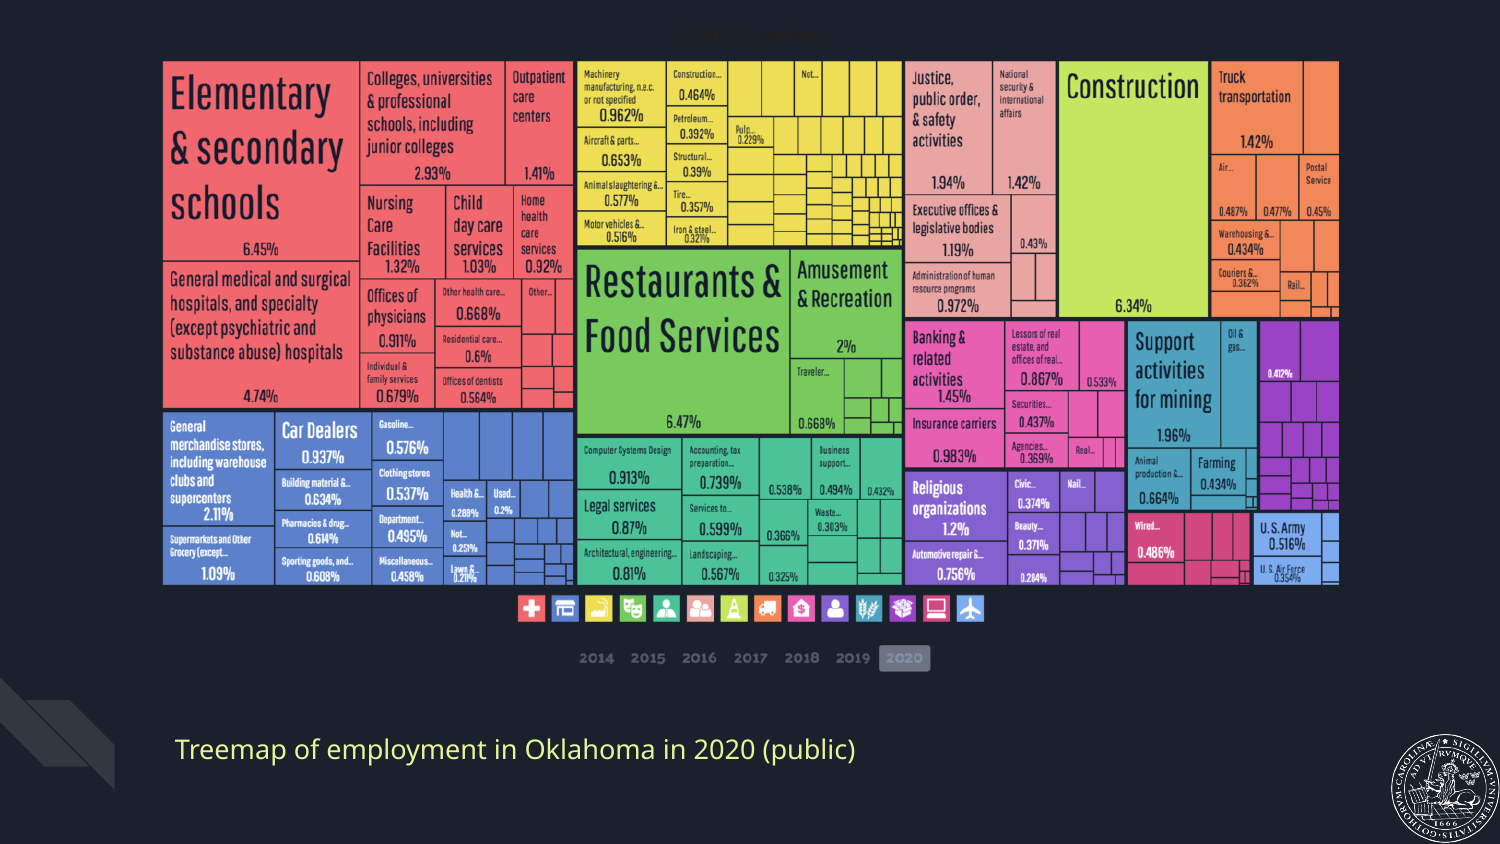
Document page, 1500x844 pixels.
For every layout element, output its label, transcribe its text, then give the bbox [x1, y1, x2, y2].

picture [1382, 724, 1500, 844]
list Treemap of employment in Oklahoma in 2020 (public) [160, 706, 1272, 793]
picture [160, 24, 1340, 682]
